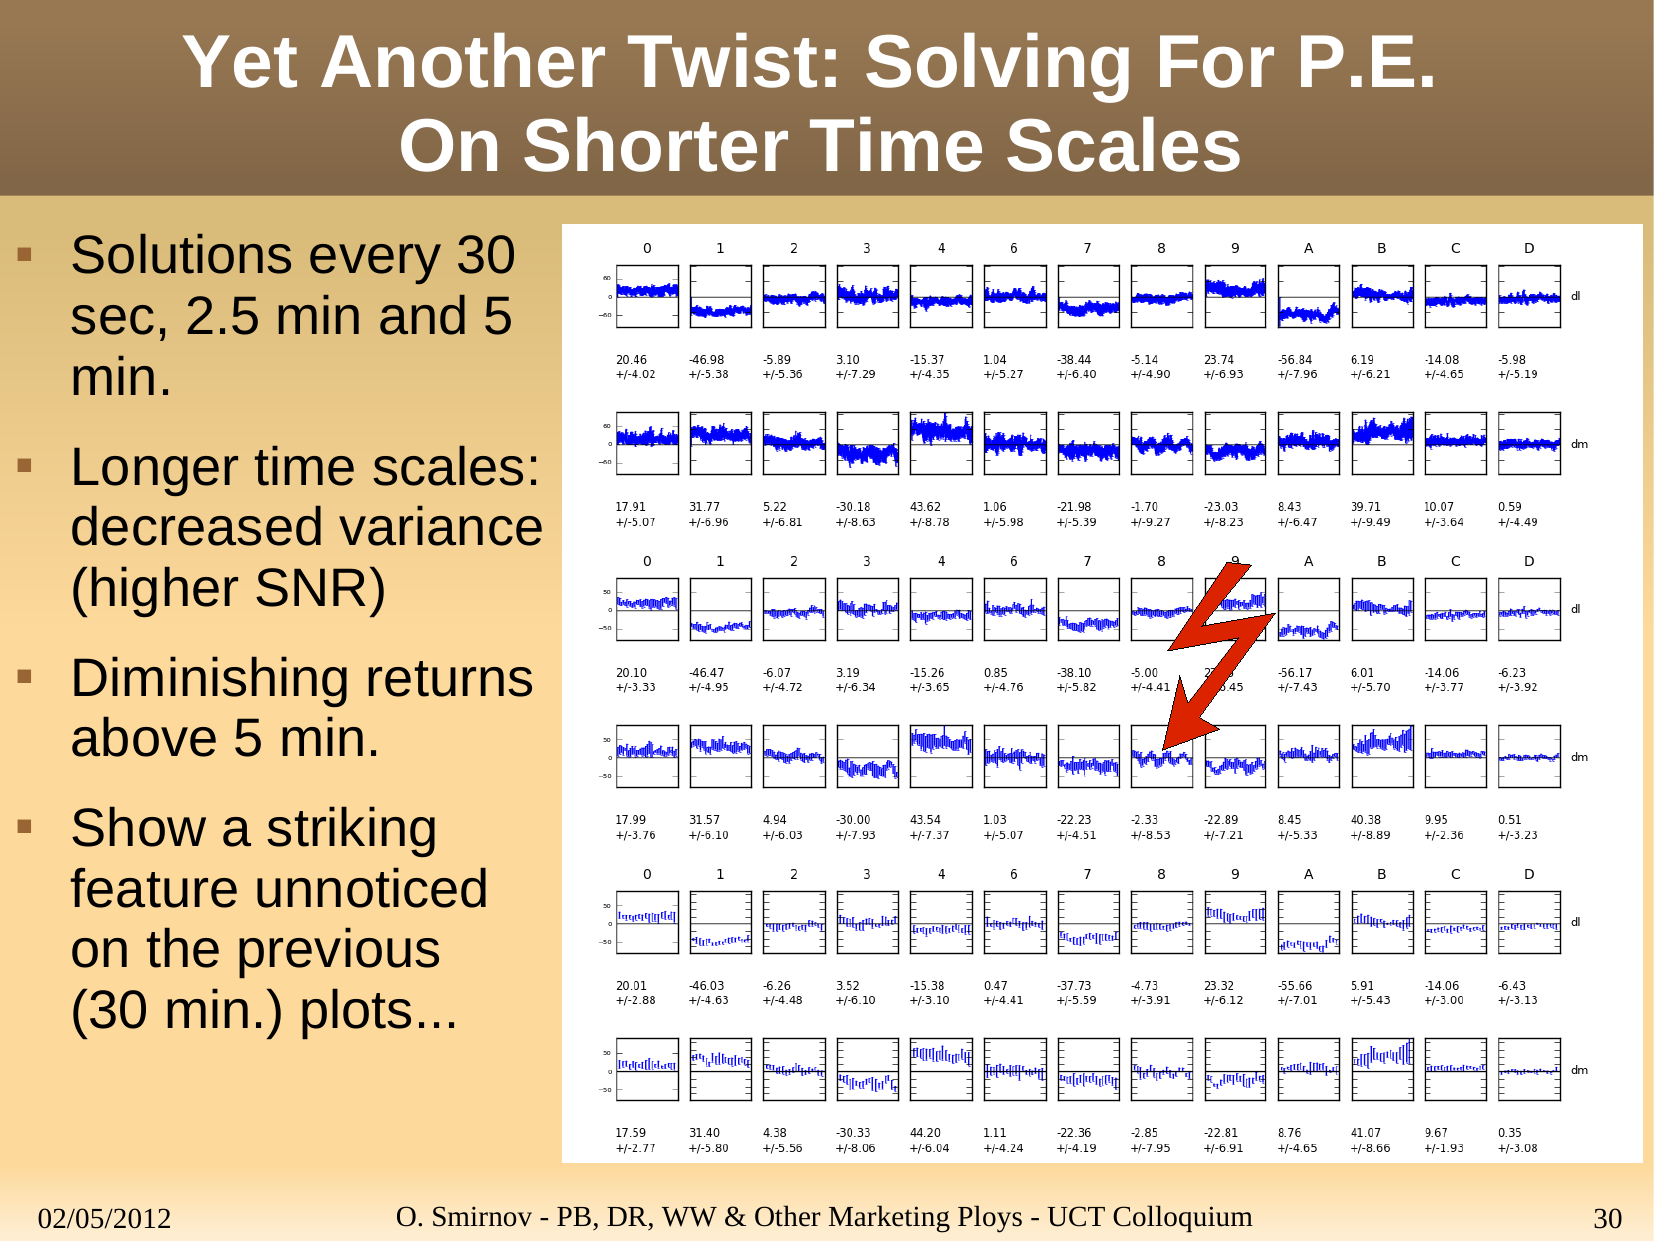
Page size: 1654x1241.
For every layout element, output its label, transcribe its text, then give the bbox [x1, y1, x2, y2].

title Yet Another Twist: Solving For P.E. On Shorter Time Scales [76, 7, 1565, 200]
text_box [1162, 562, 1276, 751]
list Solutions every 30 sec, 2.5 min and 5 min. Longer time scales: decreased variance (higher SNR) Diminishing returns above 5 min. Show a striking feature unnoticed on the previous (30 min.) plots... [0, 225, 550, 1163]
picture [0, 0, 1654, 1241]
